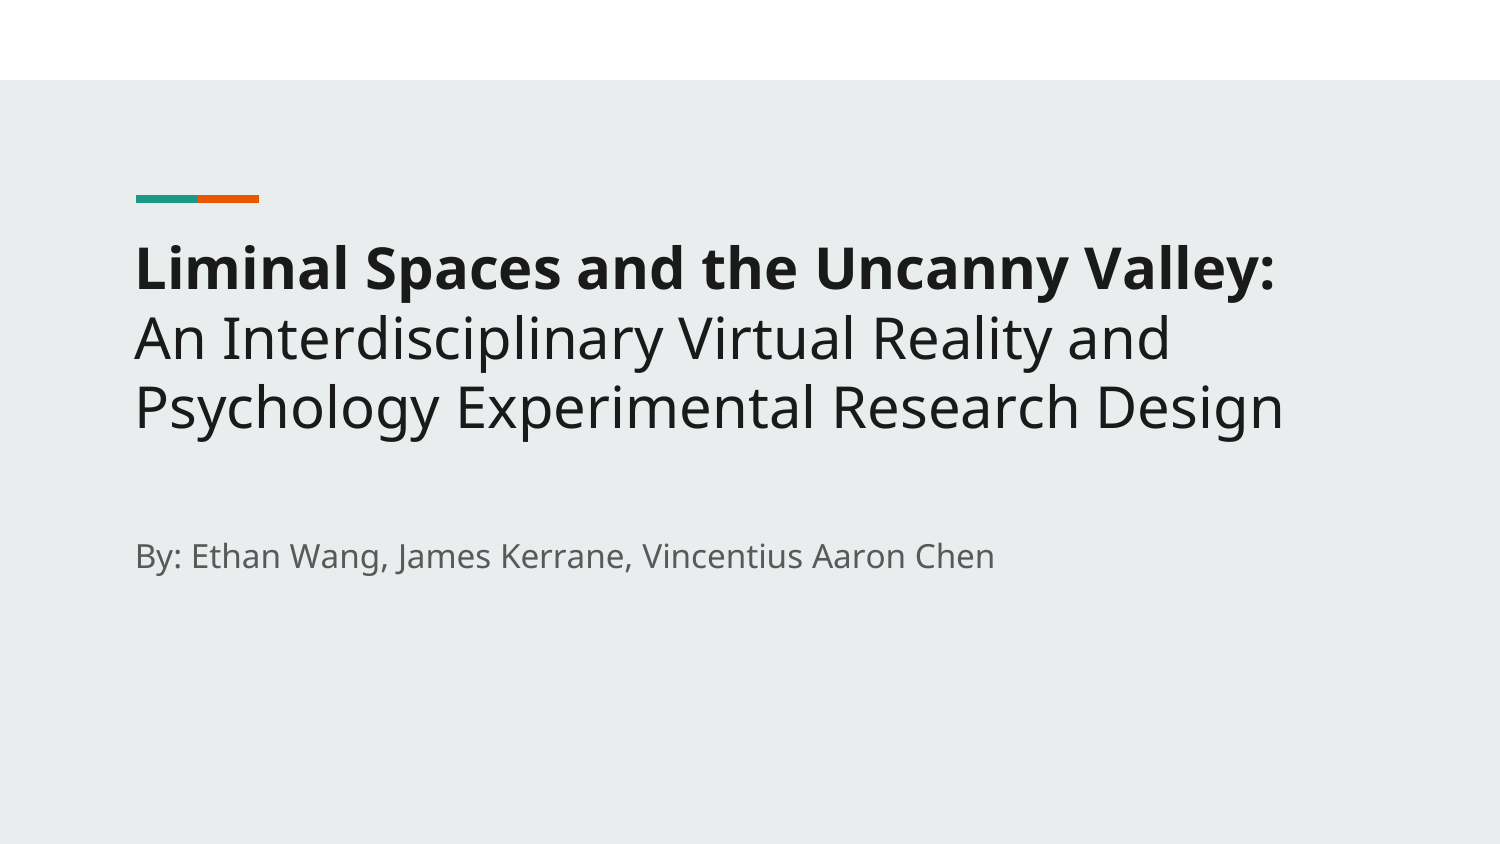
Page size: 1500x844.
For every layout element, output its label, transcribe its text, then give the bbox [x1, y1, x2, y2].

title Liminal Spaces and the Uncanny Valley: An Interdisciplinary Virtual Reality and Psychology Experimental Research Design [119, 216, 1381, 490]
subtitle By: Ethan Wang, James Kerrane, Vincentius Aaron Chen [119, 520, 1381, 610]
